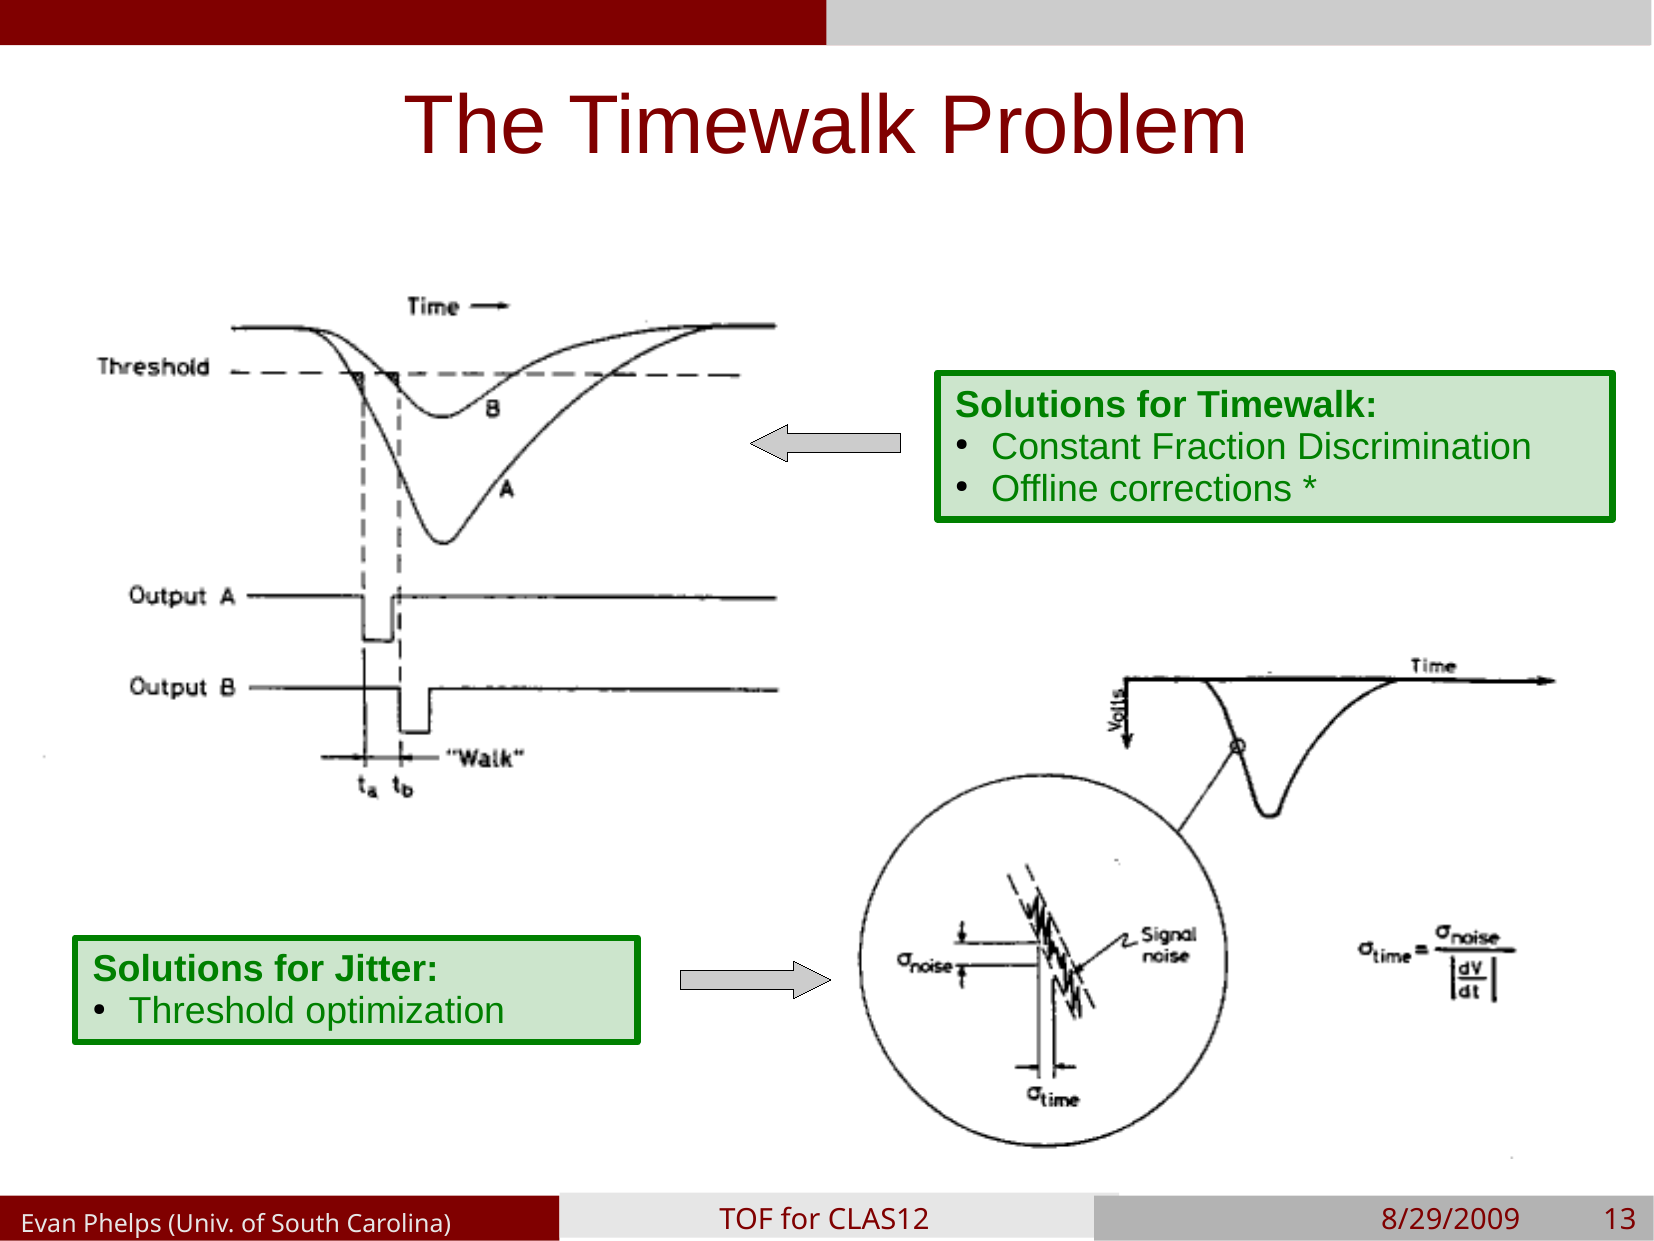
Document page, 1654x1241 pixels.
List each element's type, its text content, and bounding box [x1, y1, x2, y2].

picture [37, 253, 1587, 1159]
text_box [680, 961, 831, 999]
text_box [750, 424, 901, 462]
title The Timewalk Problem [82, 62, 1571, 187]
text_box Solutions for Jitter: Threshold optimization [75, 937, 638, 1043]
text_box Solutions for Timewalk: Constant Fraction Discrimination Offline corrections * [937, 372, 1613, 520]
